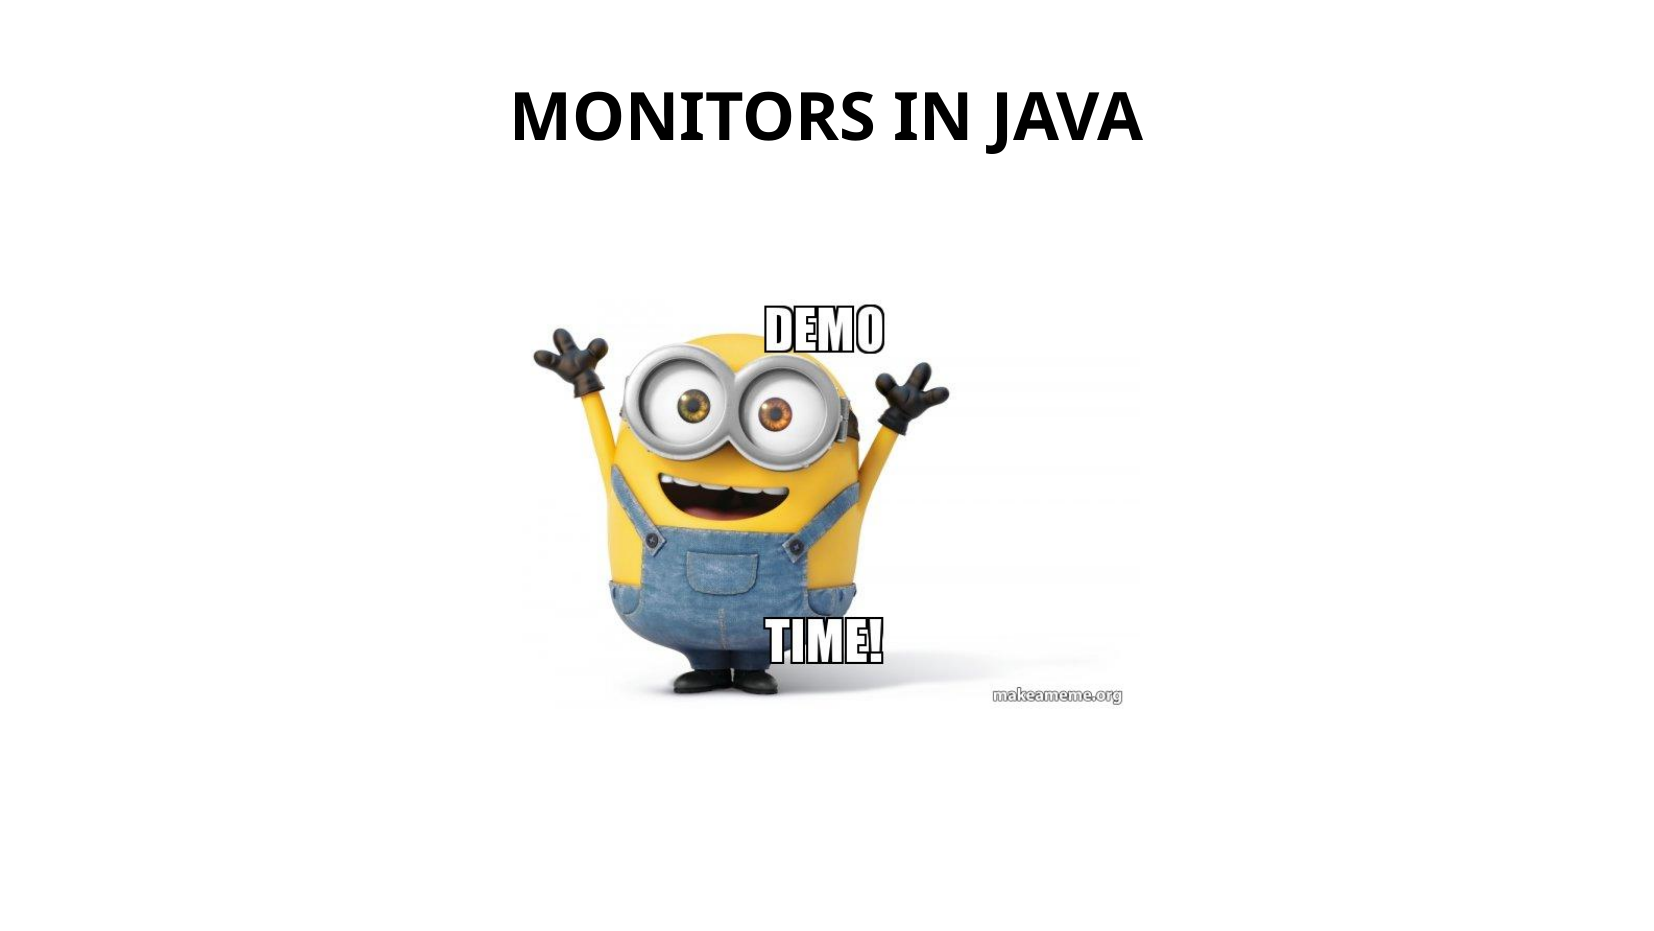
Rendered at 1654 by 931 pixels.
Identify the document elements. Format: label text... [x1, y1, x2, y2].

title MONITORS IN JAVA [82, 36, 1571, 193]
picture [514, 291, 1140, 710]
